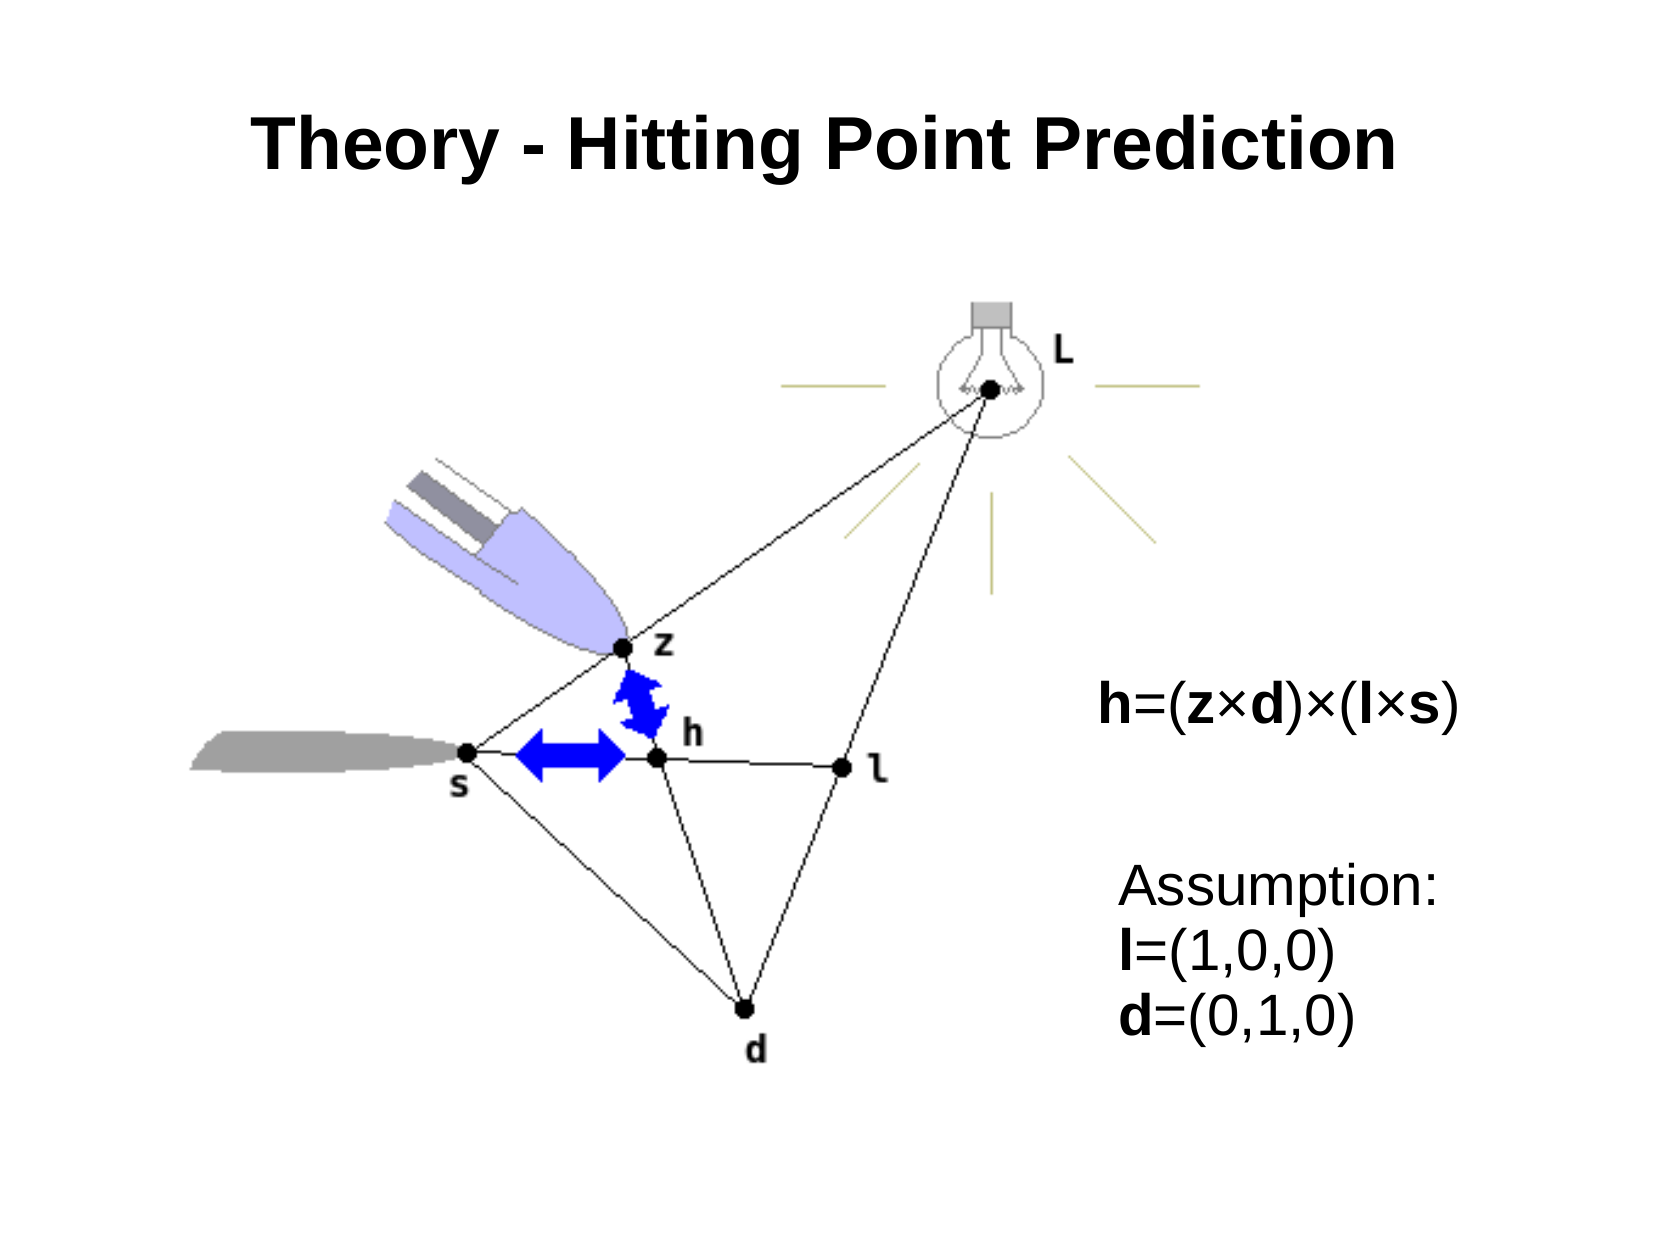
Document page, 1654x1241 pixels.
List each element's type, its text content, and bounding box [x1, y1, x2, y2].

text_box h=(z×d)×(l×s) [1082, 662, 1522, 763]
text_box Theory - Hitting Point Prediction [236, 94, 1415, 194]
picture [166, 276, 1237, 1117]
text_box Assumption: l=(1,0,0) d=(0,1,0) [1103, 845, 1517, 1058]
